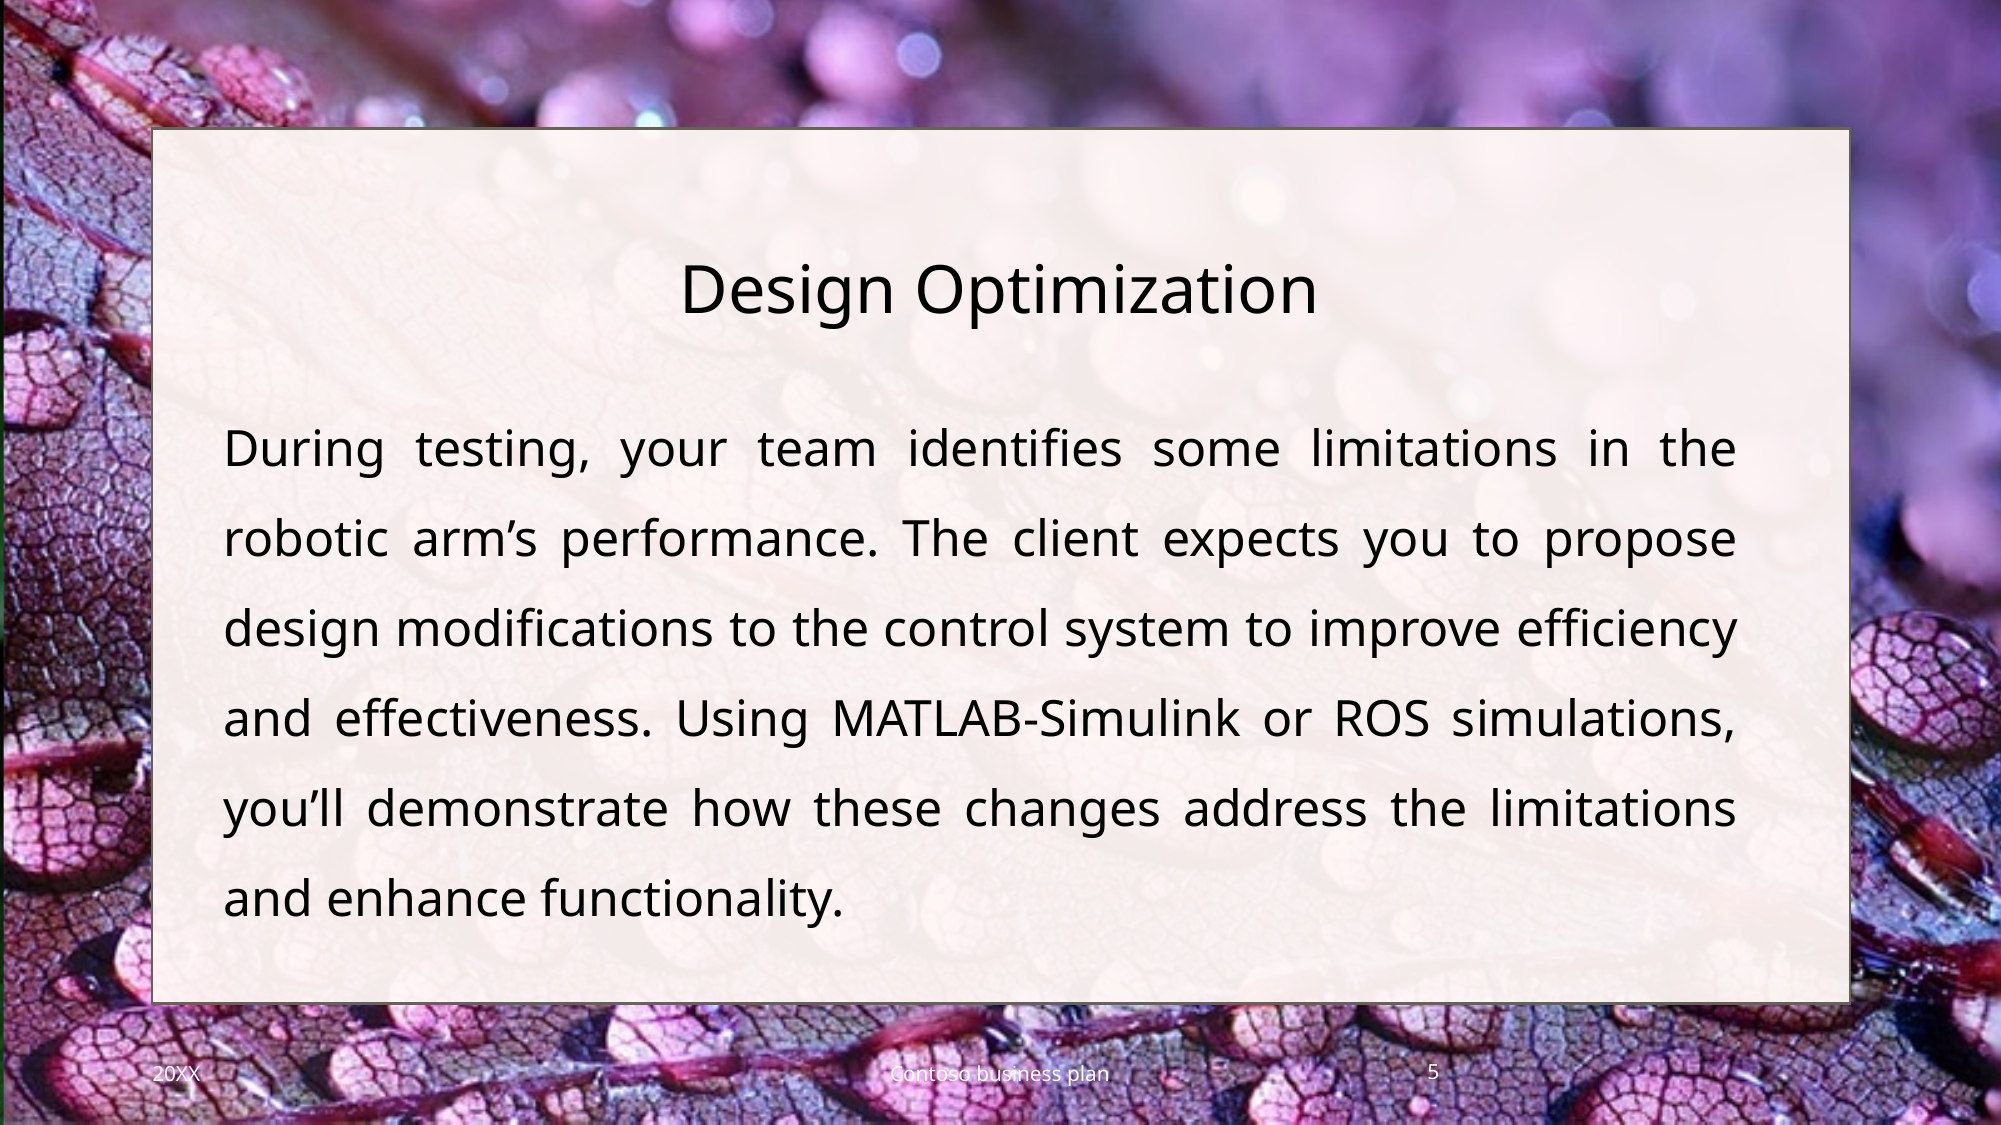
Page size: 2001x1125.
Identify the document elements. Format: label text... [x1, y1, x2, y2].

text_box [152, 129, 1850, 1004]
text_box 5 [1412, 1042, 1863, 1103]
text_box Contoso business plan [662, 1042, 1338, 1103]
title Design Optimization [174, 246, 1825, 339]
picture [3, 0, 2000, 1125]
text_box 20XX [137, 1042, 588, 1103]
list During testing, your team identifies some limitations in the robotic arm’s performance. The client expects you to propose design modifications to the control system to improve efficiency and effectiveness. Using MATLAB-Simulink or ROS simulations, you’ll demonstrate how these changes address the limitations and enhance functionality. [208, 378, 1773, 935]
